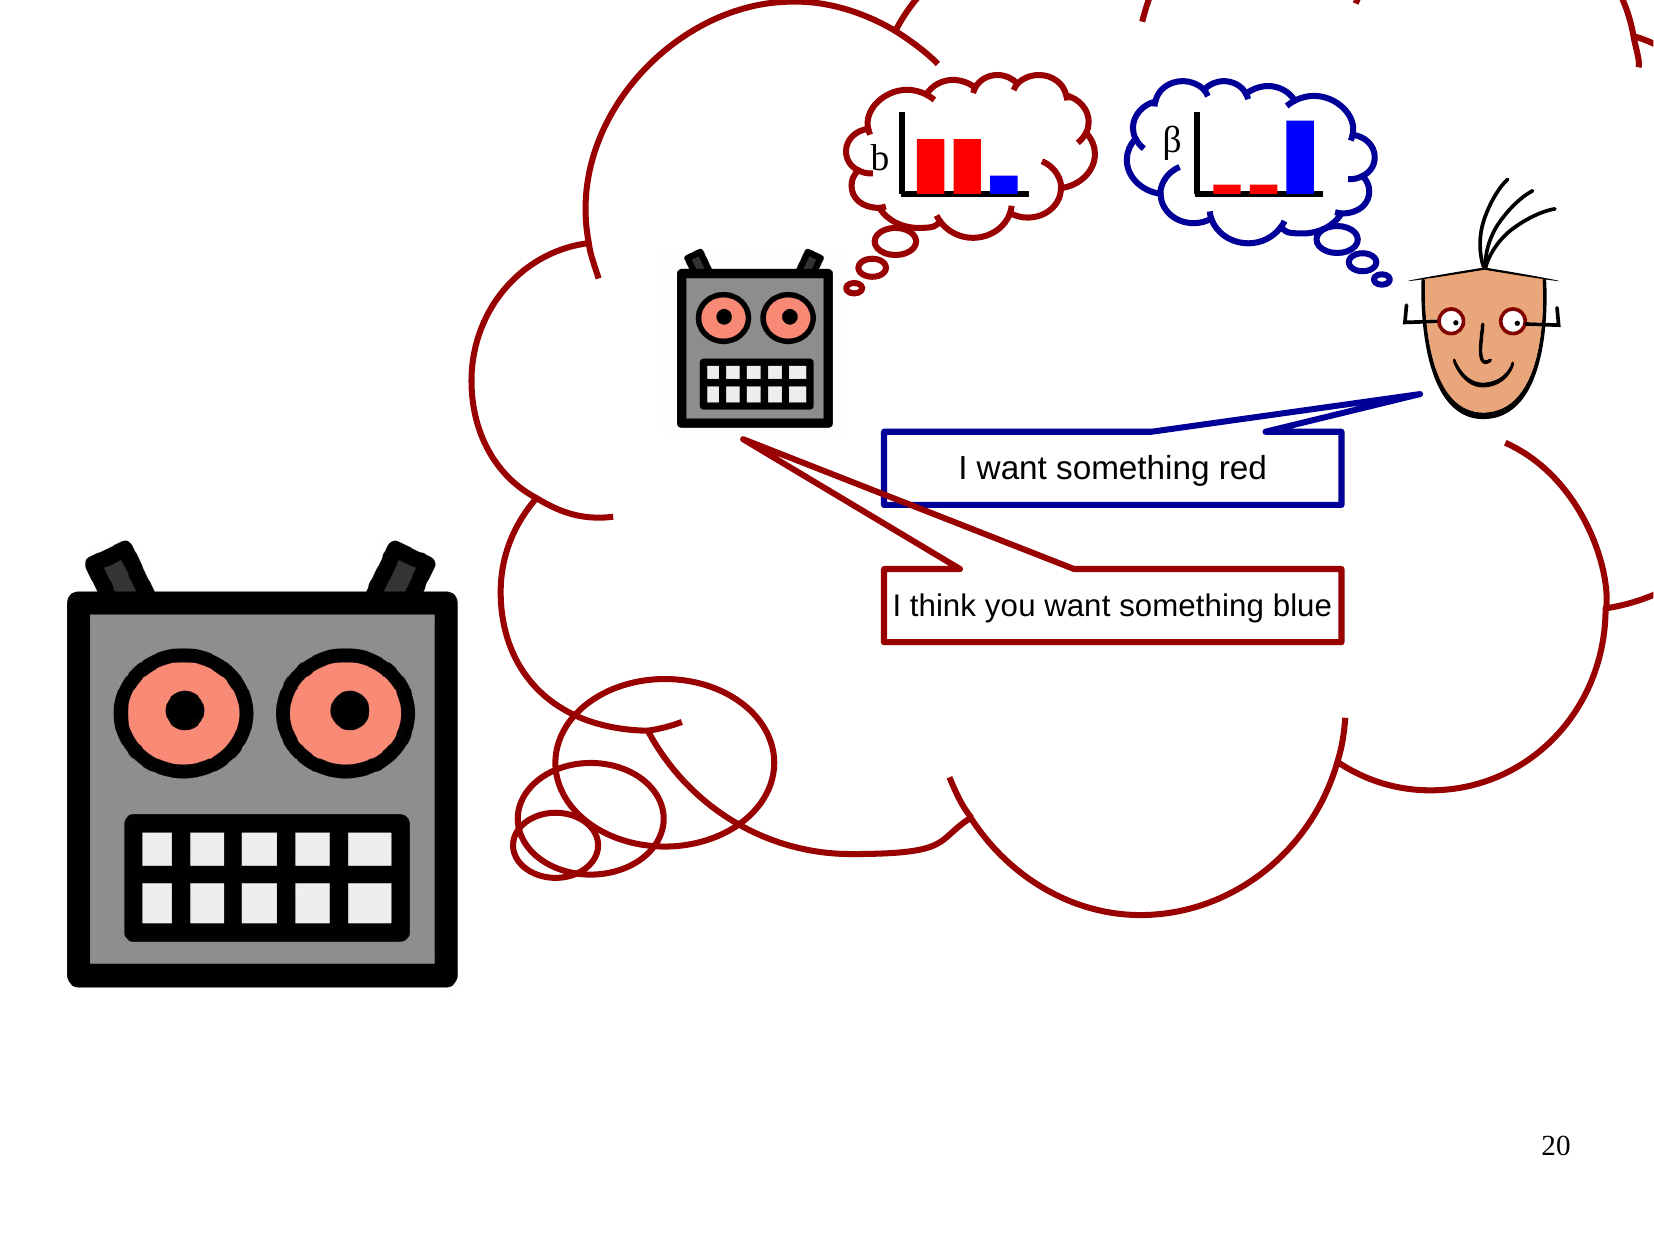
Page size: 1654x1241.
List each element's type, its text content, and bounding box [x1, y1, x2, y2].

text_box β [1148, 111, 1197, 168]
text_box [1348, 253, 1377, 272]
text_box [1373, 274, 1390, 285]
picture [29, 539, 496, 1006]
text_box I want something red [883, 394, 1421, 505]
text_box [846, 134, 855, 169]
text_box [1126, 81, 1375, 253]
text_box [858, 258, 887, 277]
text_box [846, 282, 863, 294]
picture [1401, 175, 1563, 421]
text_box [874, 227, 917, 256]
text_box b [855, 129, 905, 186]
picture [662, 248, 848, 435]
text_box [851, 75, 1095, 238]
text_box I think you want something blue [743, 439, 1342, 643]
